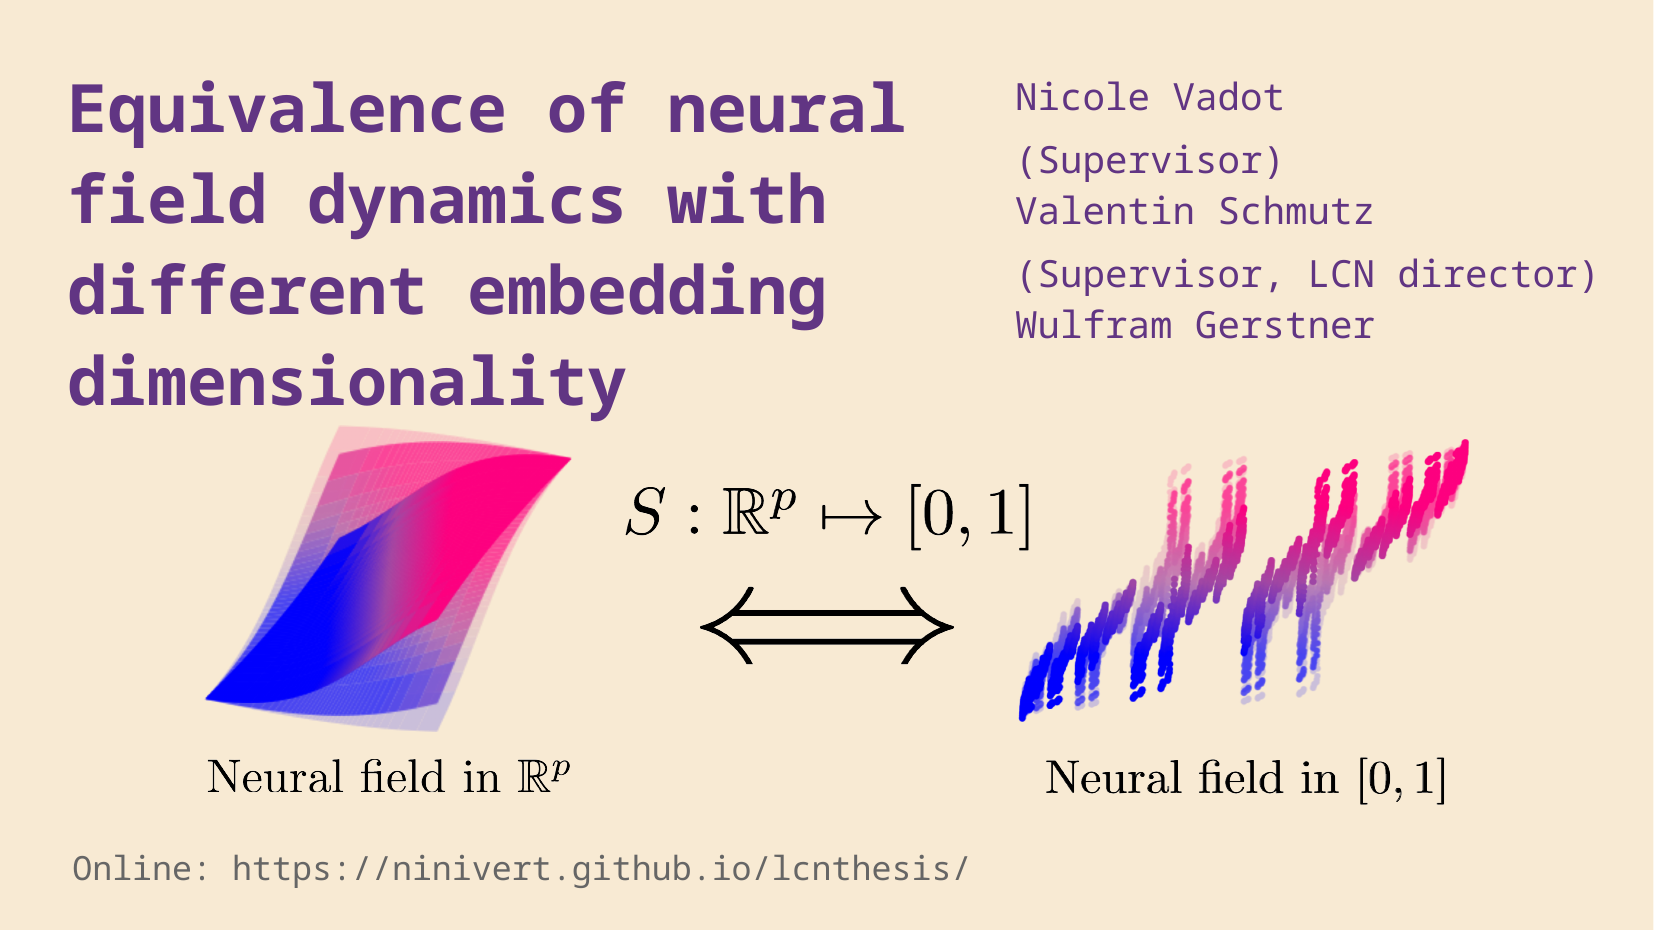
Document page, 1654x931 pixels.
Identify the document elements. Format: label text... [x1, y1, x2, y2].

subtitle Equivalence of neural field dynamics with different embedding dimensionality [67, 61, 941, 497]
text_box Nicole Vadot (Supervisor) Valentin Schmutz (Supervisor, LCN director) Wulfram Gerstner [1000, 63, 1648, 332]
picture [91, 398, 1521, 876]
text_box Online: https://ninivert.github.io/lcnthesis/ [57, 837, 1329, 931]
